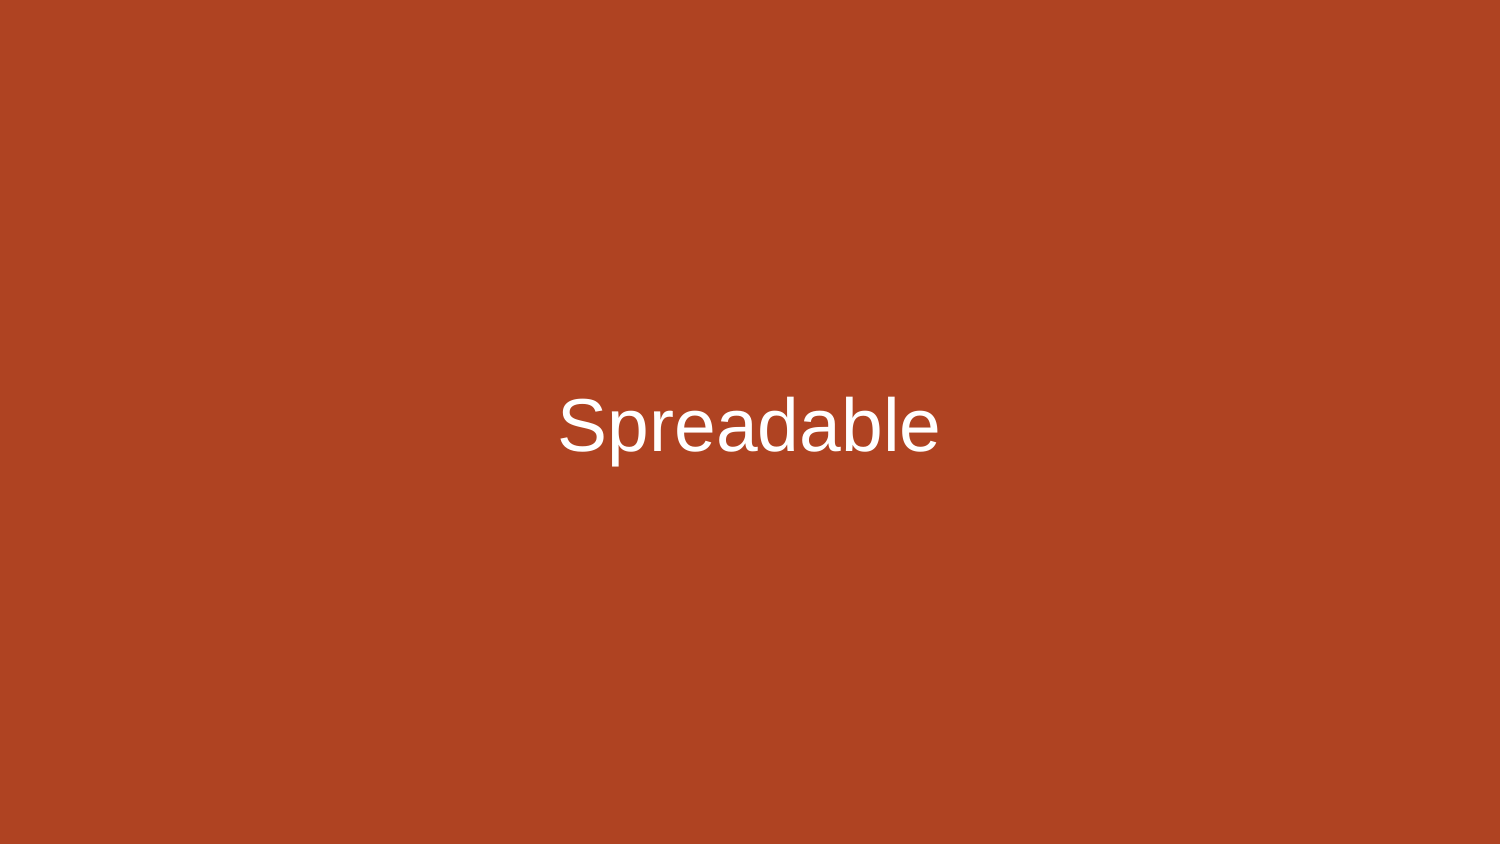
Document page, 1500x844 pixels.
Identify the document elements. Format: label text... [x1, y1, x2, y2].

text_box Spreadable [0, 0, 1500, 844]
